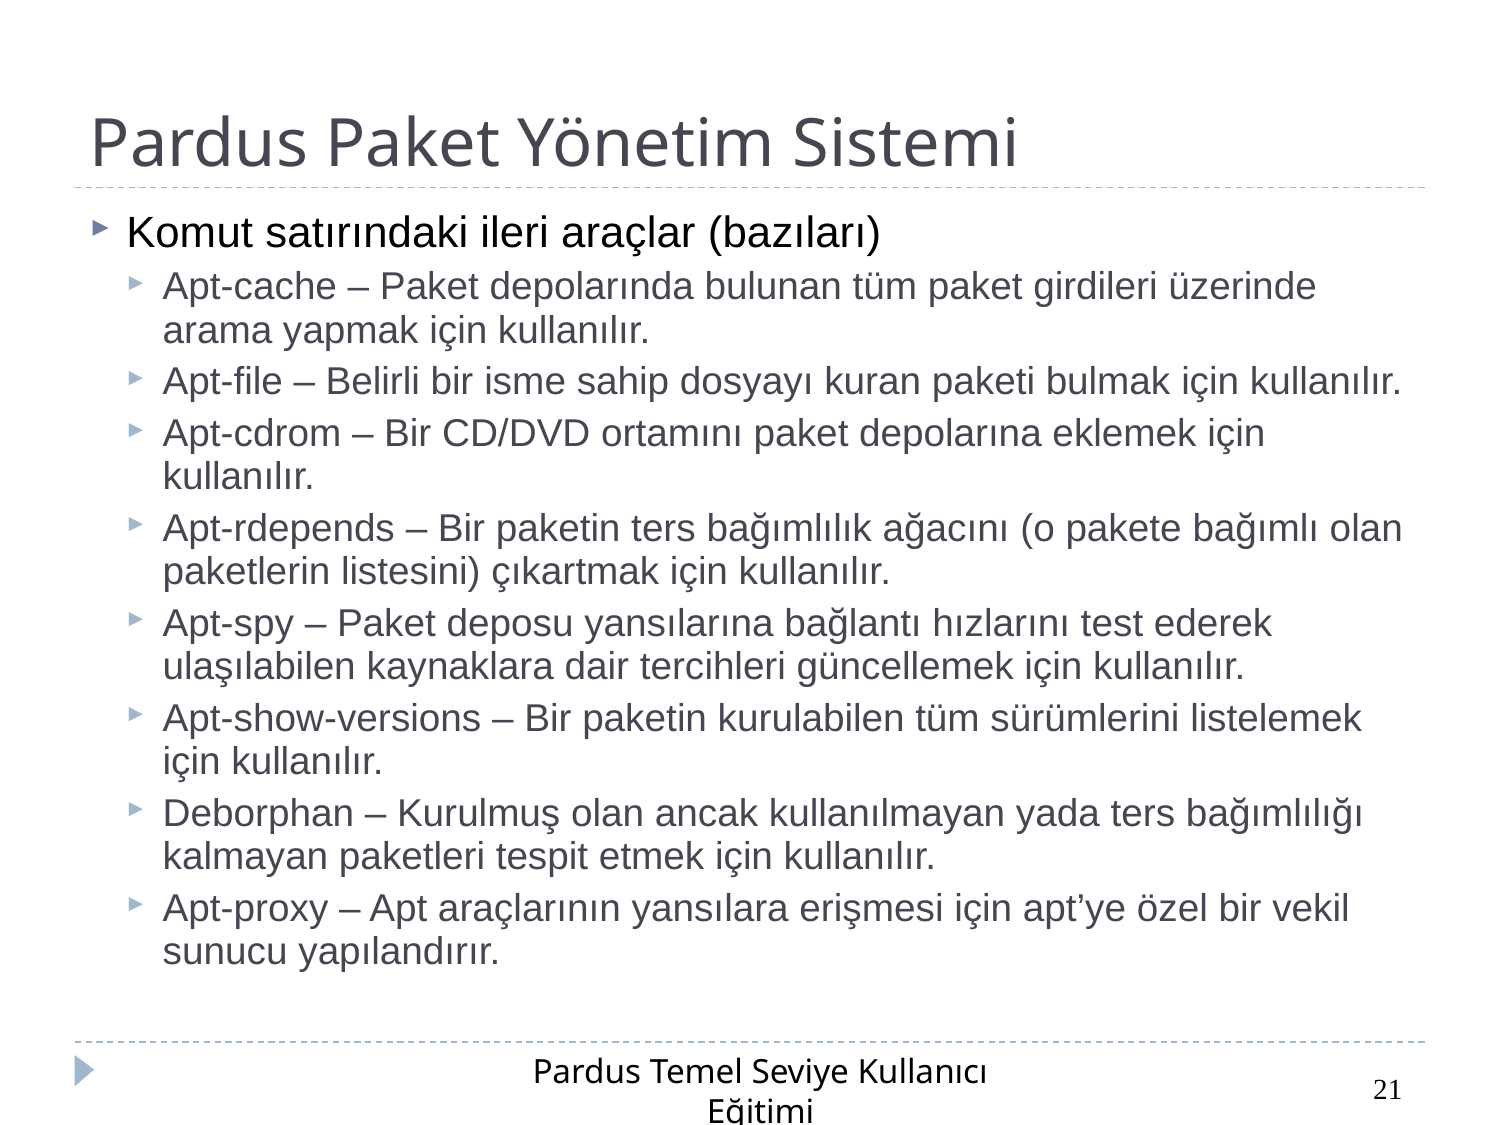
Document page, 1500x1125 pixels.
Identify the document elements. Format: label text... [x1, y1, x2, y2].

title Pardus Paket Yönetim Sistemi [75, 24, 1425, 188]
list Komut satırındaki ileri araçlar (bazıları) Apt-cache – Paket depolarında bulunan tüm paket girdileri üzerinde arama yapmak için kullanılır. Apt-file – Belirli bir isme sahip dosyayı kuran paketi bulmak için kullanılır. Apt-cdrom – Bir CD/DVD ortamını paket depolarına eklemek için kullanılır. Apt-rdepends – Bir paketin ters bağımlılık ağacını (o pakete bağımlı olan paketlerin listesini) çıkartmak için kullanılır. Apt-spy – Paket deposu yansılarına bağlantı hızlarını test ederek ulaşılabilen kaynaklara dair tercihleri güncellemek için kullanılır. Apt-show-versions – Bir paketin kurulabilen tüm sürümlerini listelemek için kullanılır. Deborphan – Kurulmuş olan ancak kullanılmayan yada ters bağımlılığı kalmayan paketleri tespit etmek için kullanılır. Apt-proxy – Apt araçlarının yansılara erişmesi için apt’ye özel bir vekil sunucu yapılandırır. [75, 200, 1425, 1010]
